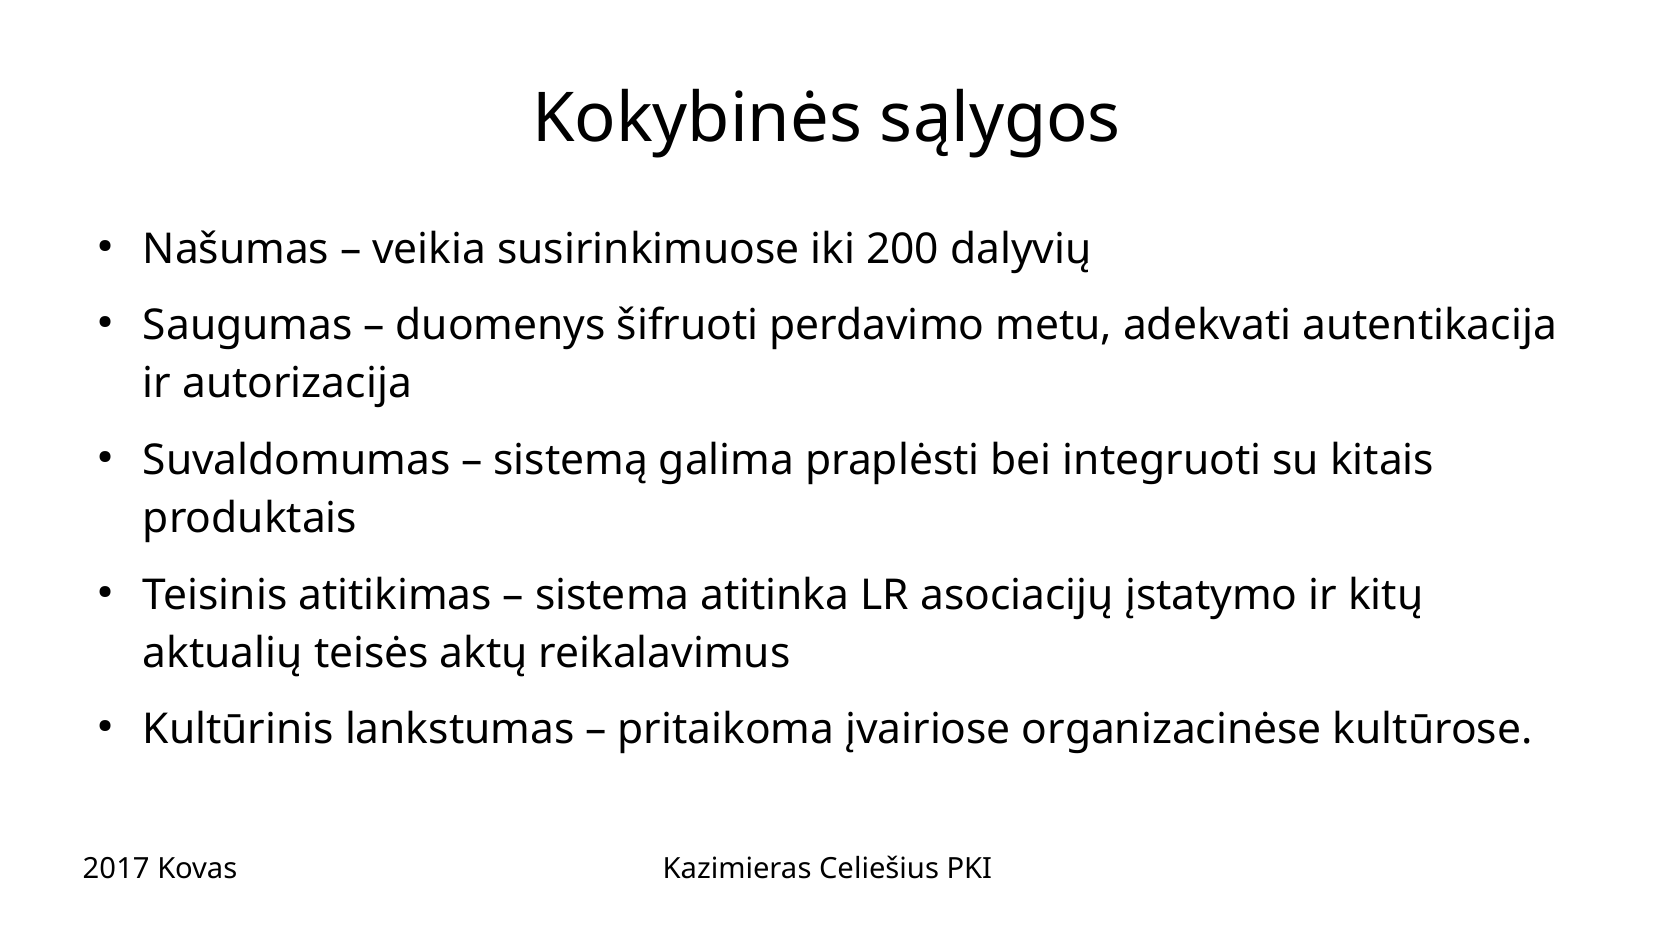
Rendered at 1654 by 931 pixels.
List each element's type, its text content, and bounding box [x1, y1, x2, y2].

title Kokybinės sąlygos [82, 37, 1571, 193]
list Našumas – veikia susirinkimuose iki 200 dalyvių Saugumas – duomenys šifruoti perdavimo metu, adekvati autentikacija ir autorizacija Suvaldomumas – sistemą galima praplėsti bei integruoti su kitais produktais Teisinis atitikimas – sistema atitinka LR asociacijų įstatymo ir kitų aktualių teisės aktų reikalavimus Kultūrinis lankstumas – pritaikoma įvairiose organizacinėse kultūrose. [82, 217, 1571, 757]
